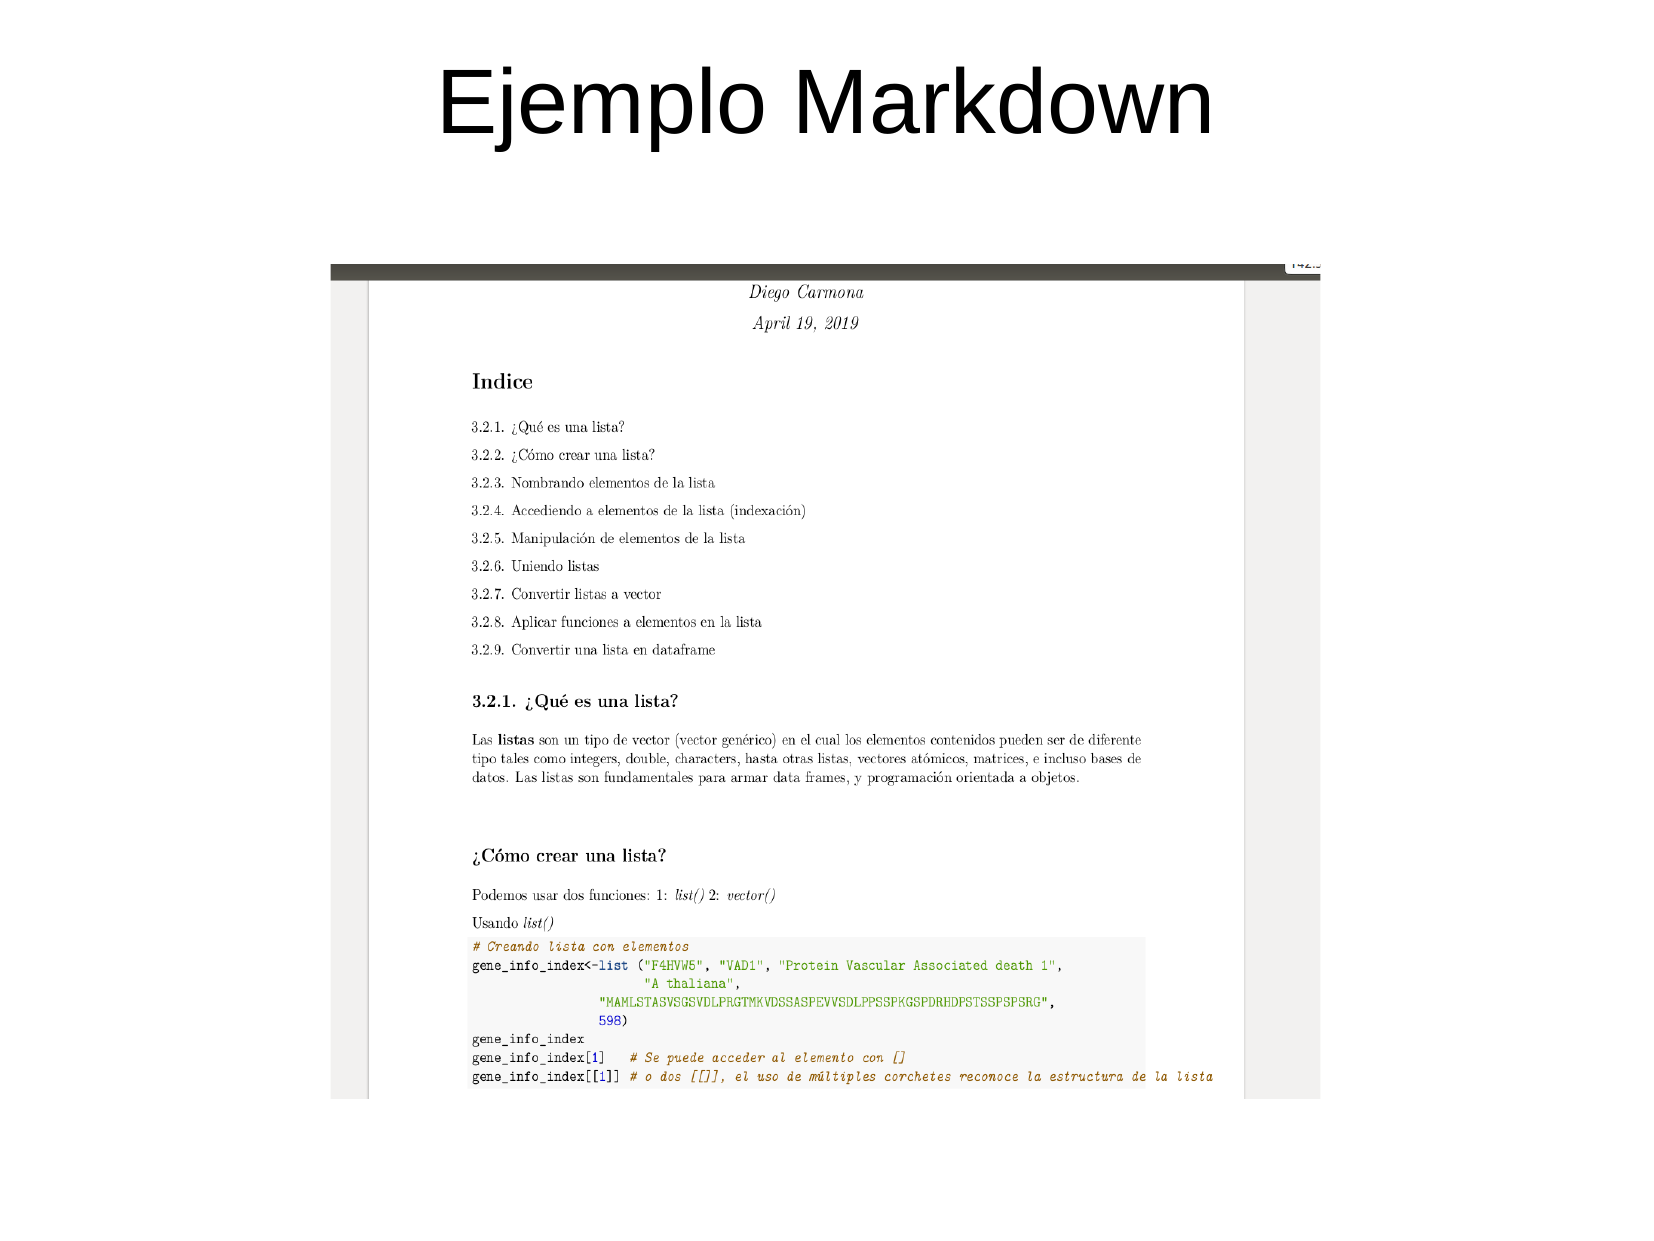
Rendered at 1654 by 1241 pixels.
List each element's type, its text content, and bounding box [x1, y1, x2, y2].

picture [330, 264, 1321, 1099]
title Ejemplo Markdown [82, 49, 1571, 257]
